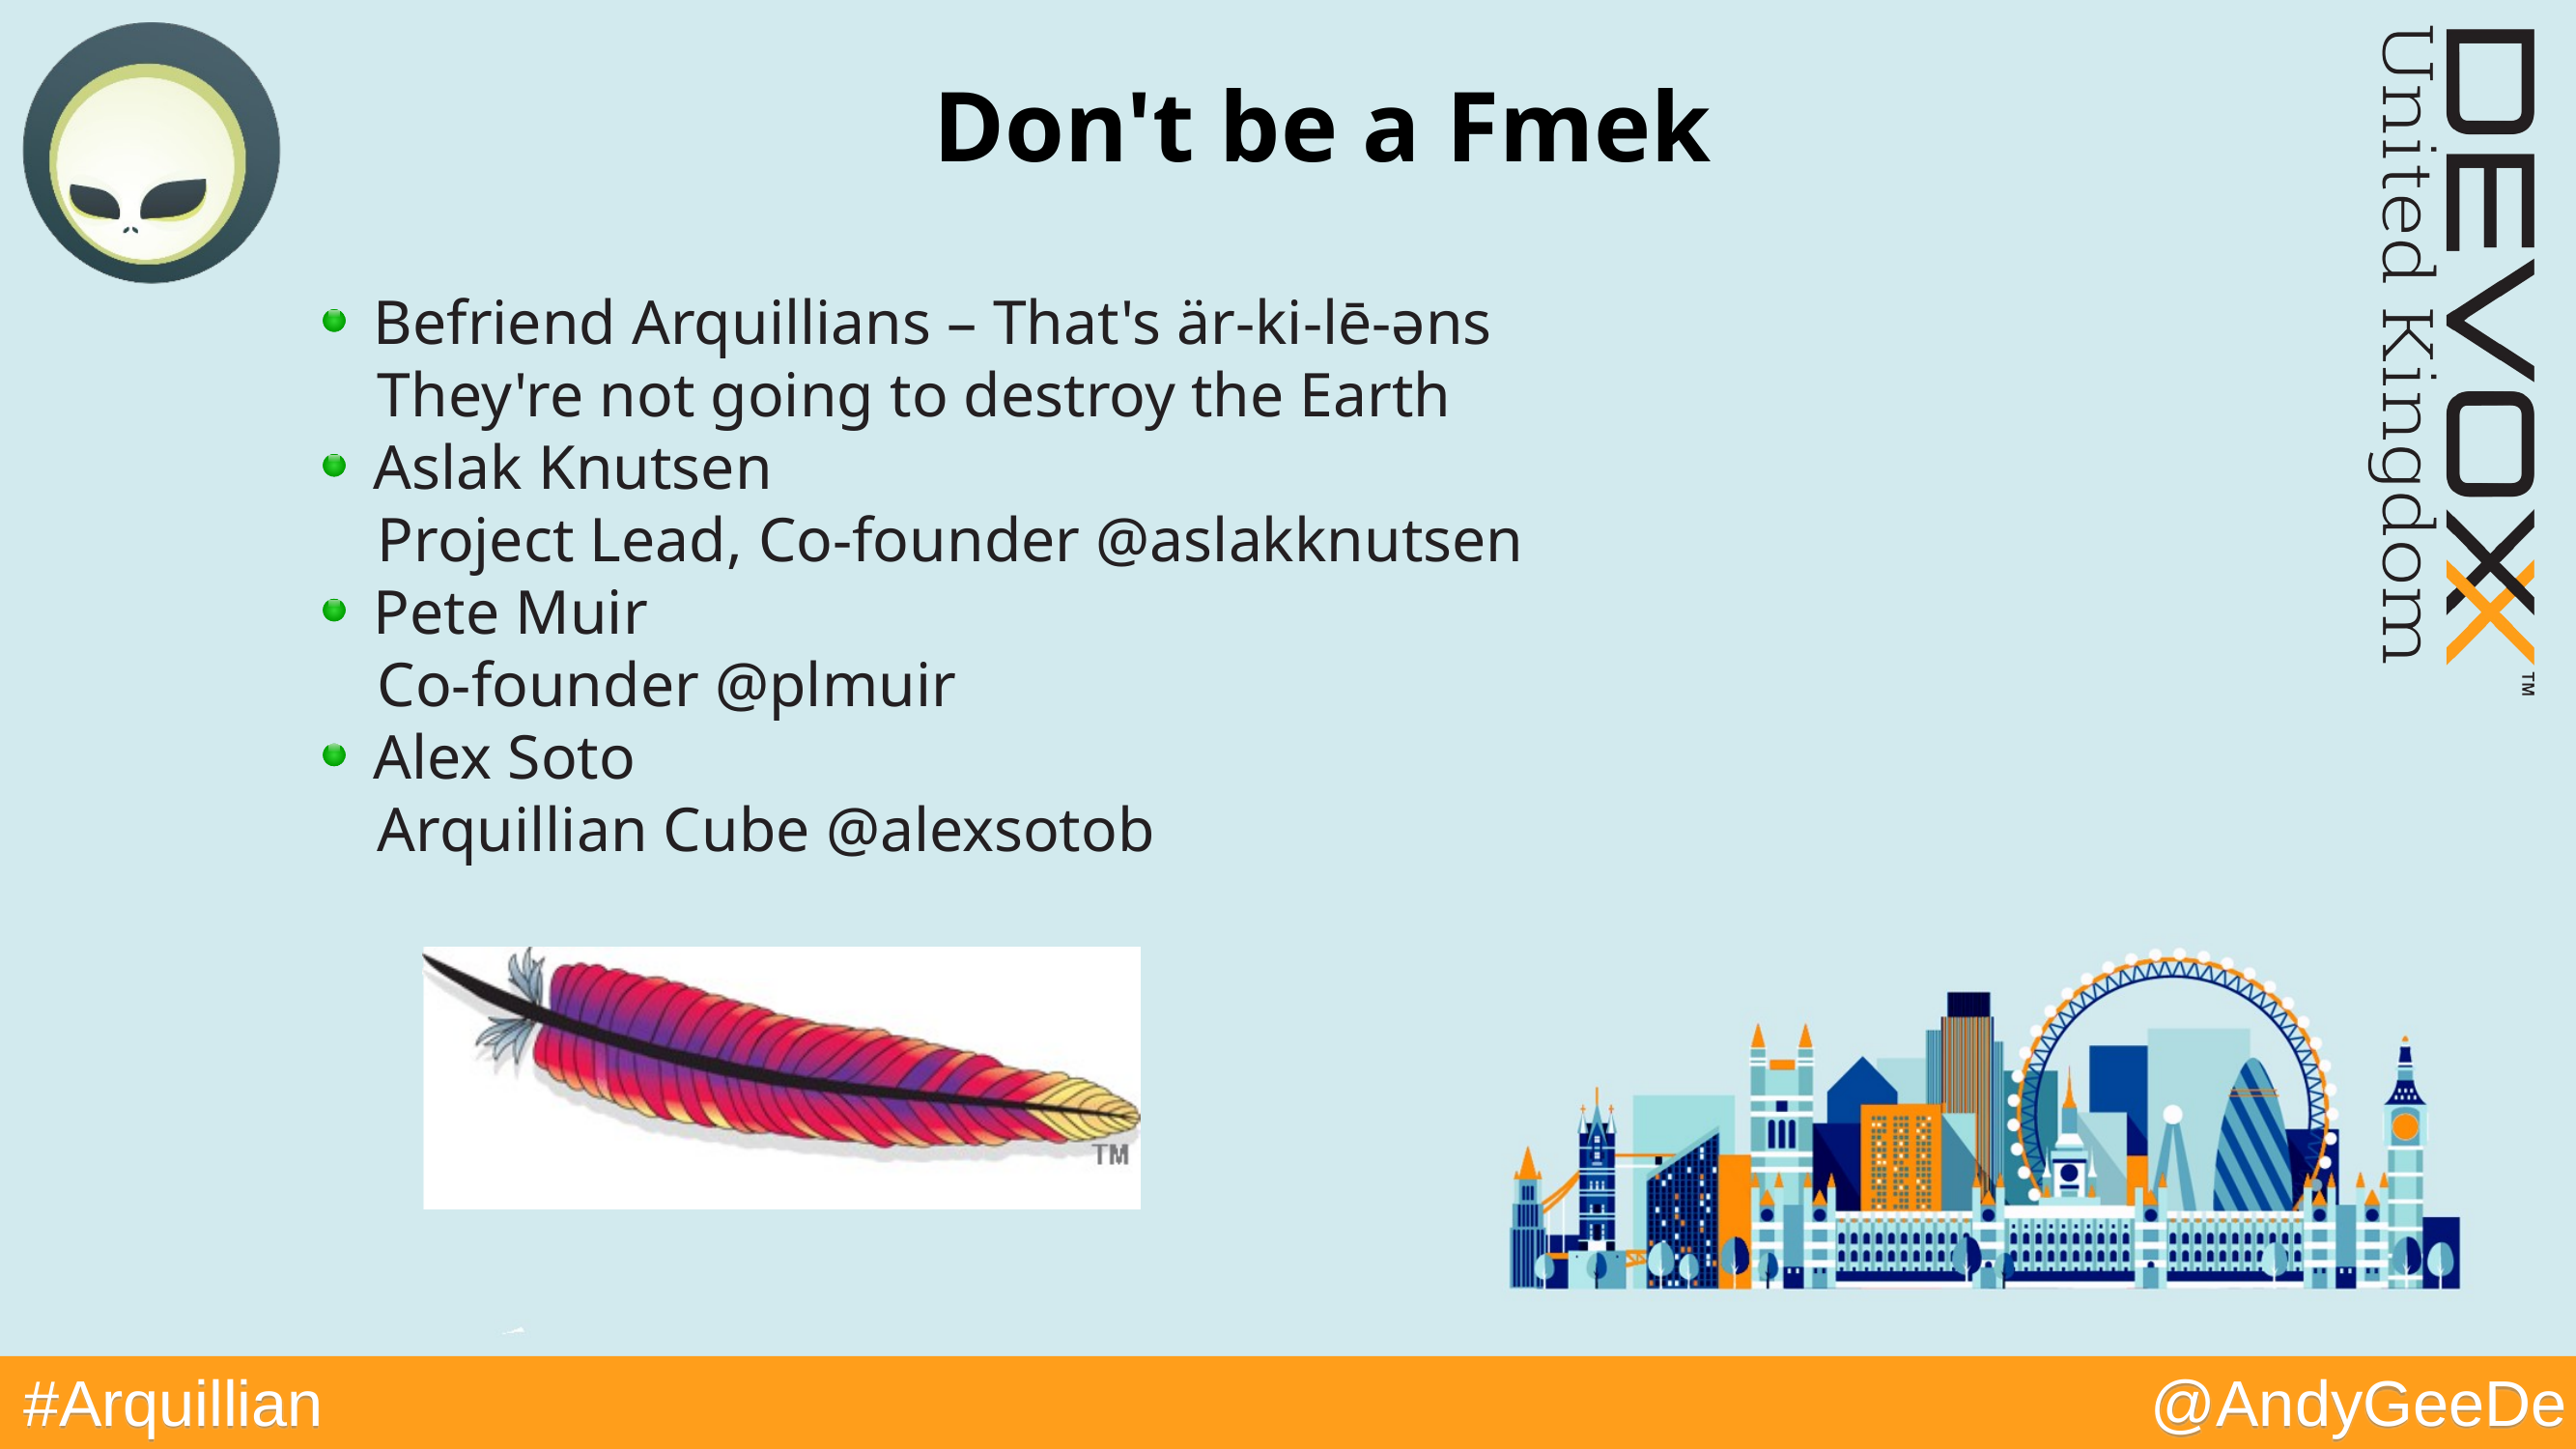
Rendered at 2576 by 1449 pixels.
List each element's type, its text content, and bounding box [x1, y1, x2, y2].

picture [0, 0, 2576, 1355]
list Befriend Arquillians – That's är-ki-lē-əns They're not going to destroy the Earth Aslak Knutsen Project Lead, Co-founder @aslakknutsen Pete Muir Co-founder @plmuir Alex Soto Arquillian Cube @alexsotob [304, 284, 2394, 1309]
title Don't be a Fmek [197, 58, 2448, 243]
